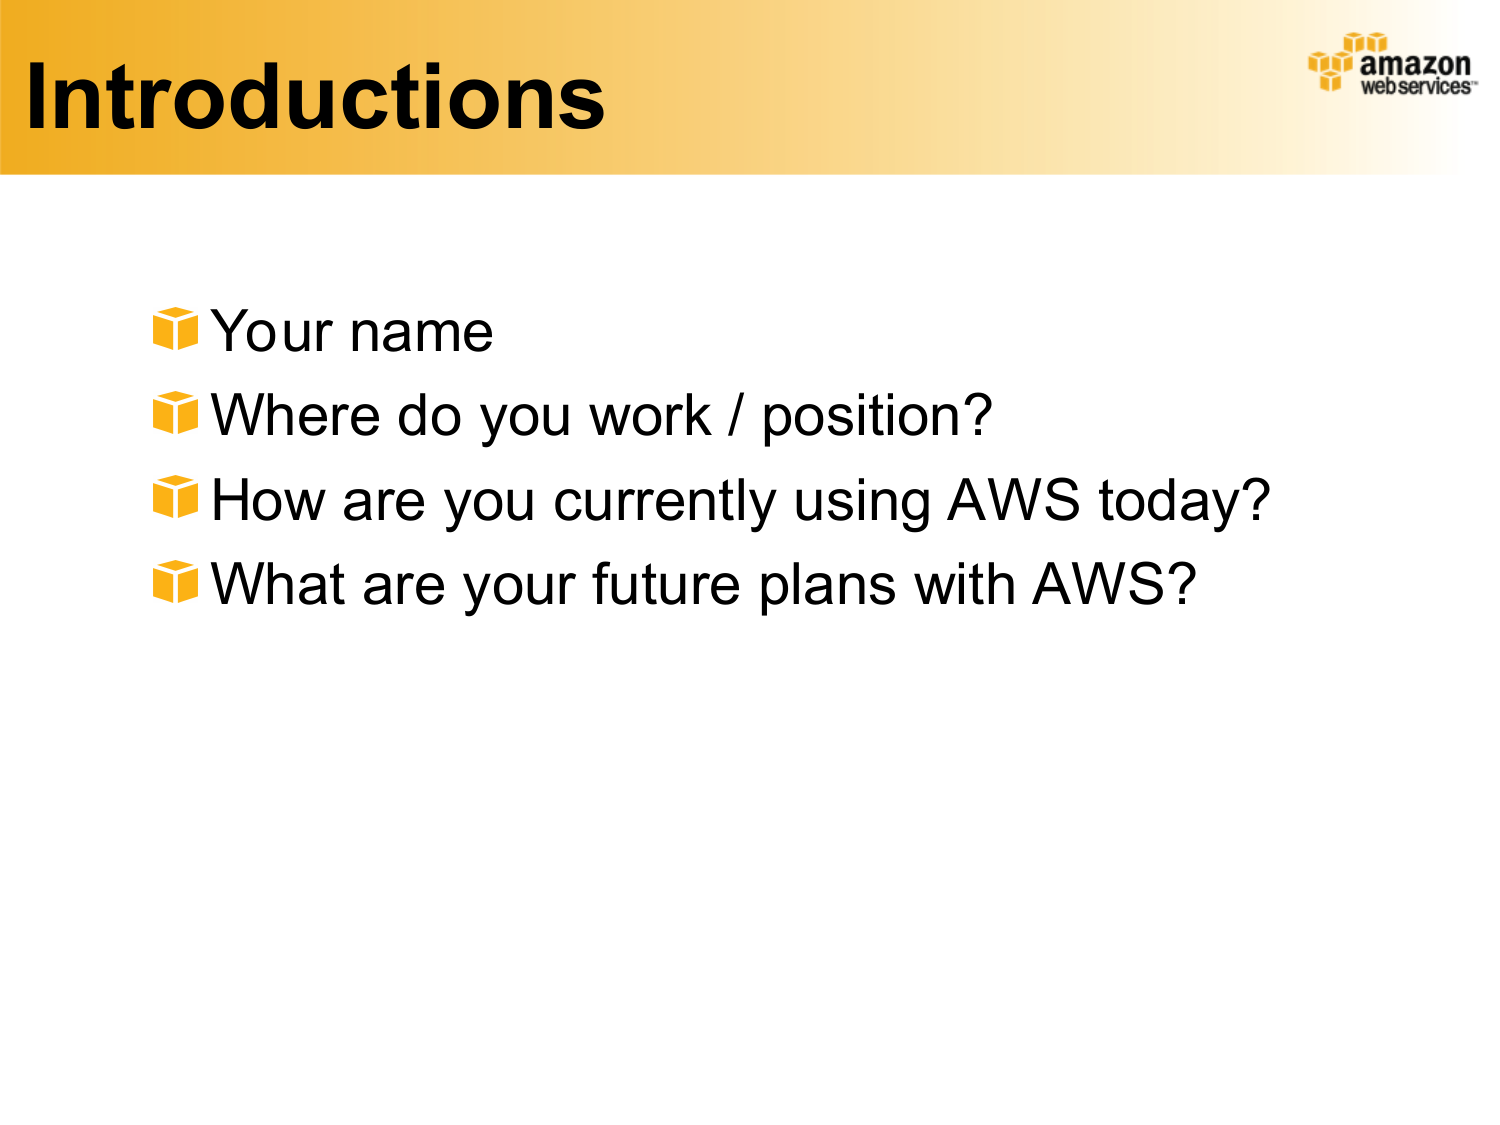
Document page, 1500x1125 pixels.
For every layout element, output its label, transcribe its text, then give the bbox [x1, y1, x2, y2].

list Your name Where do you work / position? How are you currently using AWS today? What are your future plans with AWS? [153, 293, 1430, 953]
title Introductions [2, 0, 1278, 185]
picture [0, 0, 1500, 1125]
